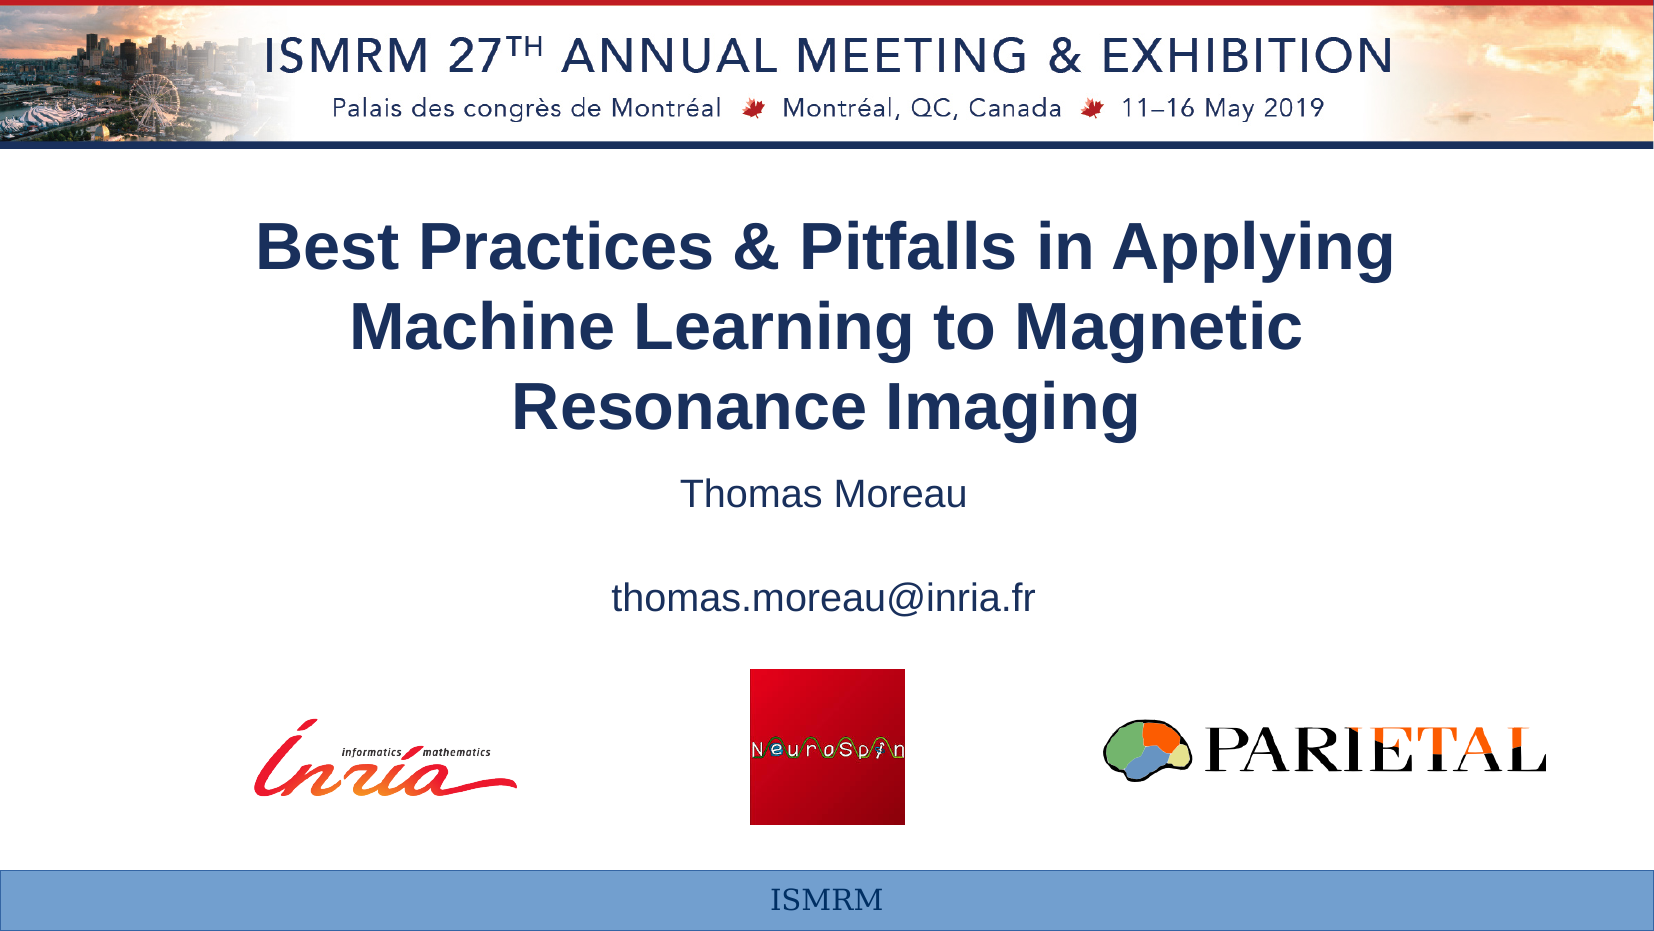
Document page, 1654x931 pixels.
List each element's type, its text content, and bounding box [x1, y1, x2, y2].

picture [0, 0, 1654, 141]
picture [240, 704, 531, 810]
list Thomas Moreau thomas.moreau@inria.fr [57, 412, 1591, 751]
picture [1103, 719, 1546, 782]
text_box Best Practices & Pitfalls in Applying Machine Learning to Magnetic Resonance Imaging [227, 195, 1427, 451]
picture [750, 669, 905, 826]
text_box [0, 141, 1654, 149]
